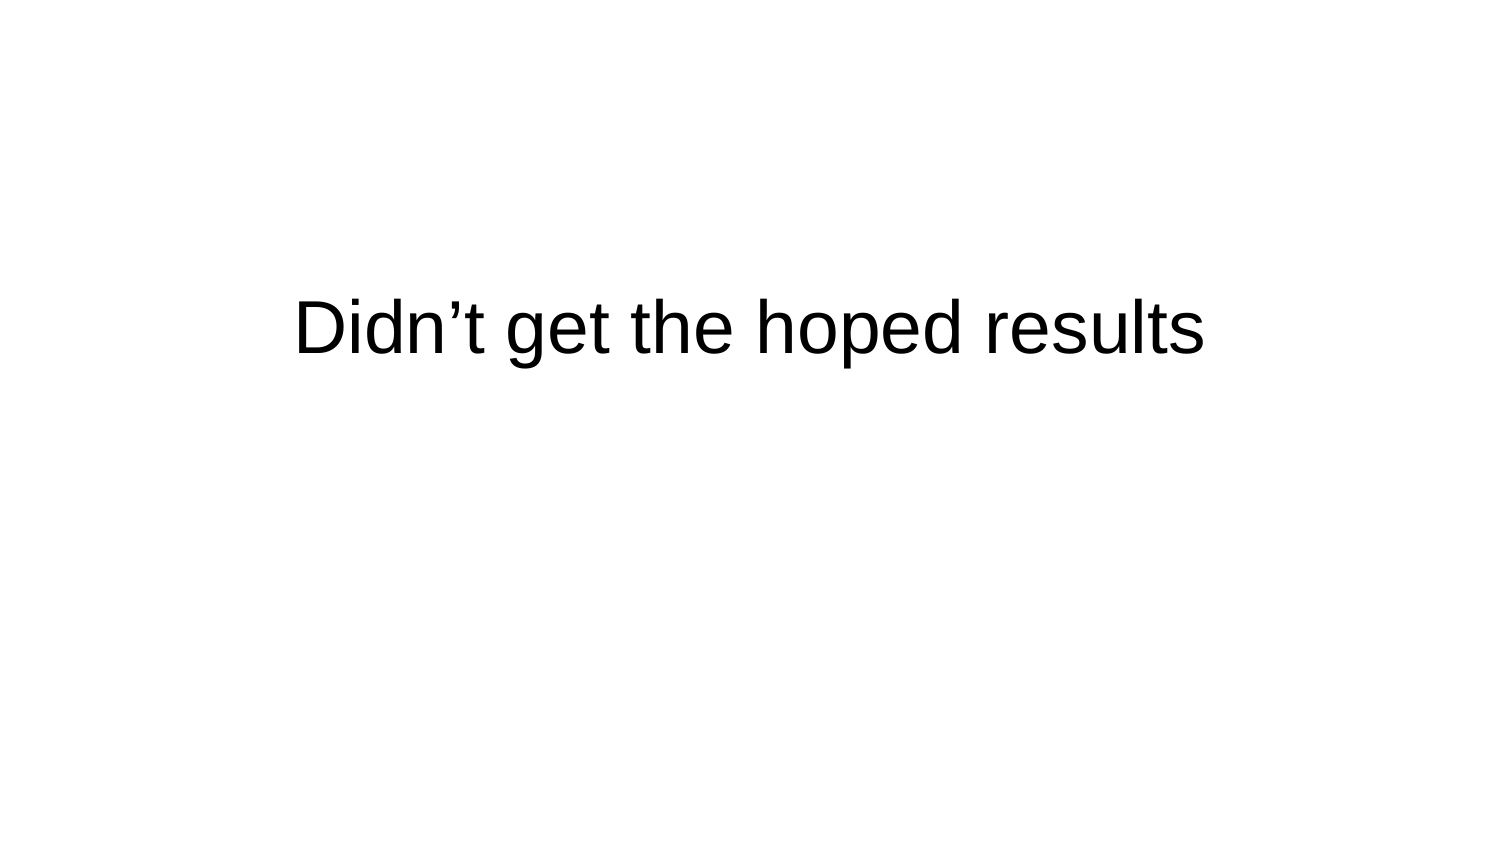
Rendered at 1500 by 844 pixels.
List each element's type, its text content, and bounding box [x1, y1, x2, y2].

title Didn’t get the hoped results [51, 47, 1449, 384]
